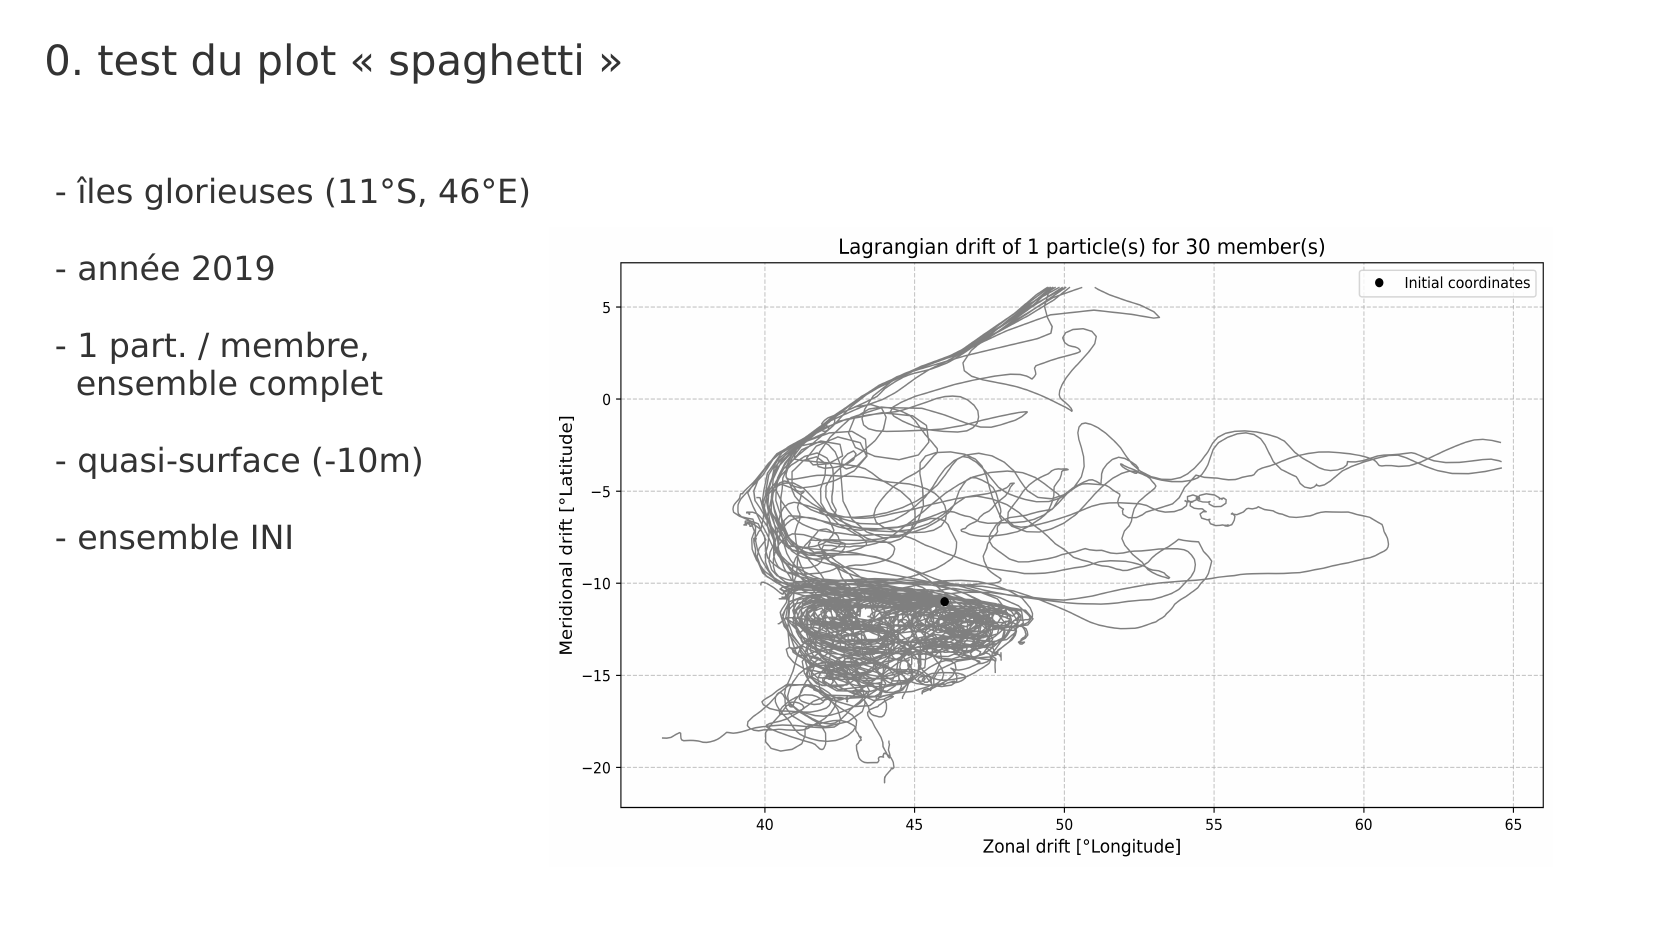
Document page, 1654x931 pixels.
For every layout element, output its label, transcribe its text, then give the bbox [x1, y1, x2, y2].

text_box 0. test du plot « spaghetti » - îles glorieuses (11°S, 46°E) - année 2019 - 1 part. / membre, ensemble complet - quasi-surface (-10m) - ensemble INI [29, 29, 1418, 565]
picture [549, 227, 1553, 867]
